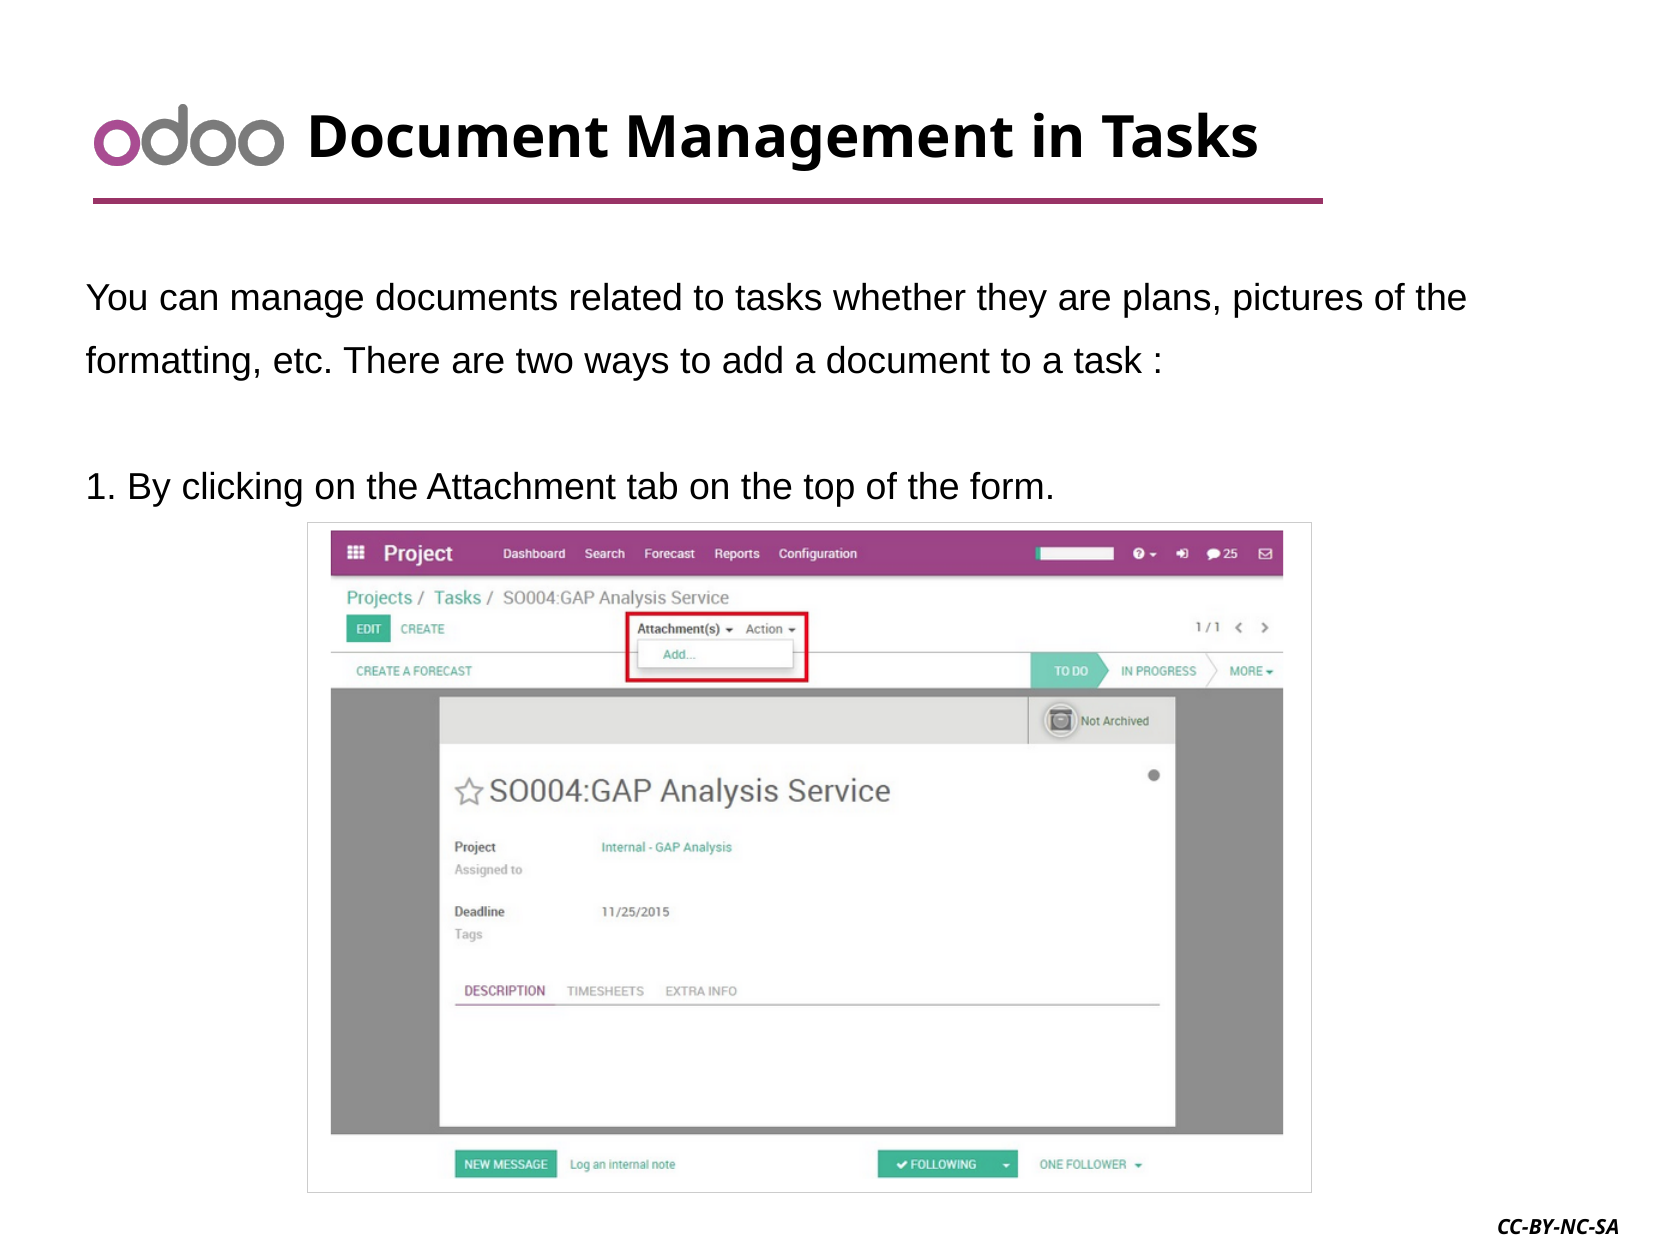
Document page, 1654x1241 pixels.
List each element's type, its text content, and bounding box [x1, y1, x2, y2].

picture [94, 104, 284, 166]
text_box You can manage documents related to tasks whether they are plans, pictures of the formatting, etc. There are two ways to add a document to a task : 1. By clicking on the Attachment tab on the top of the form. [70, 248, 1560, 872]
text_box CC-BY-NC-SA [1482, 1204, 1654, 1241]
title Document Management in Tasks [306, 31, 1570, 239]
picture [307, 521, 1312, 1193]
